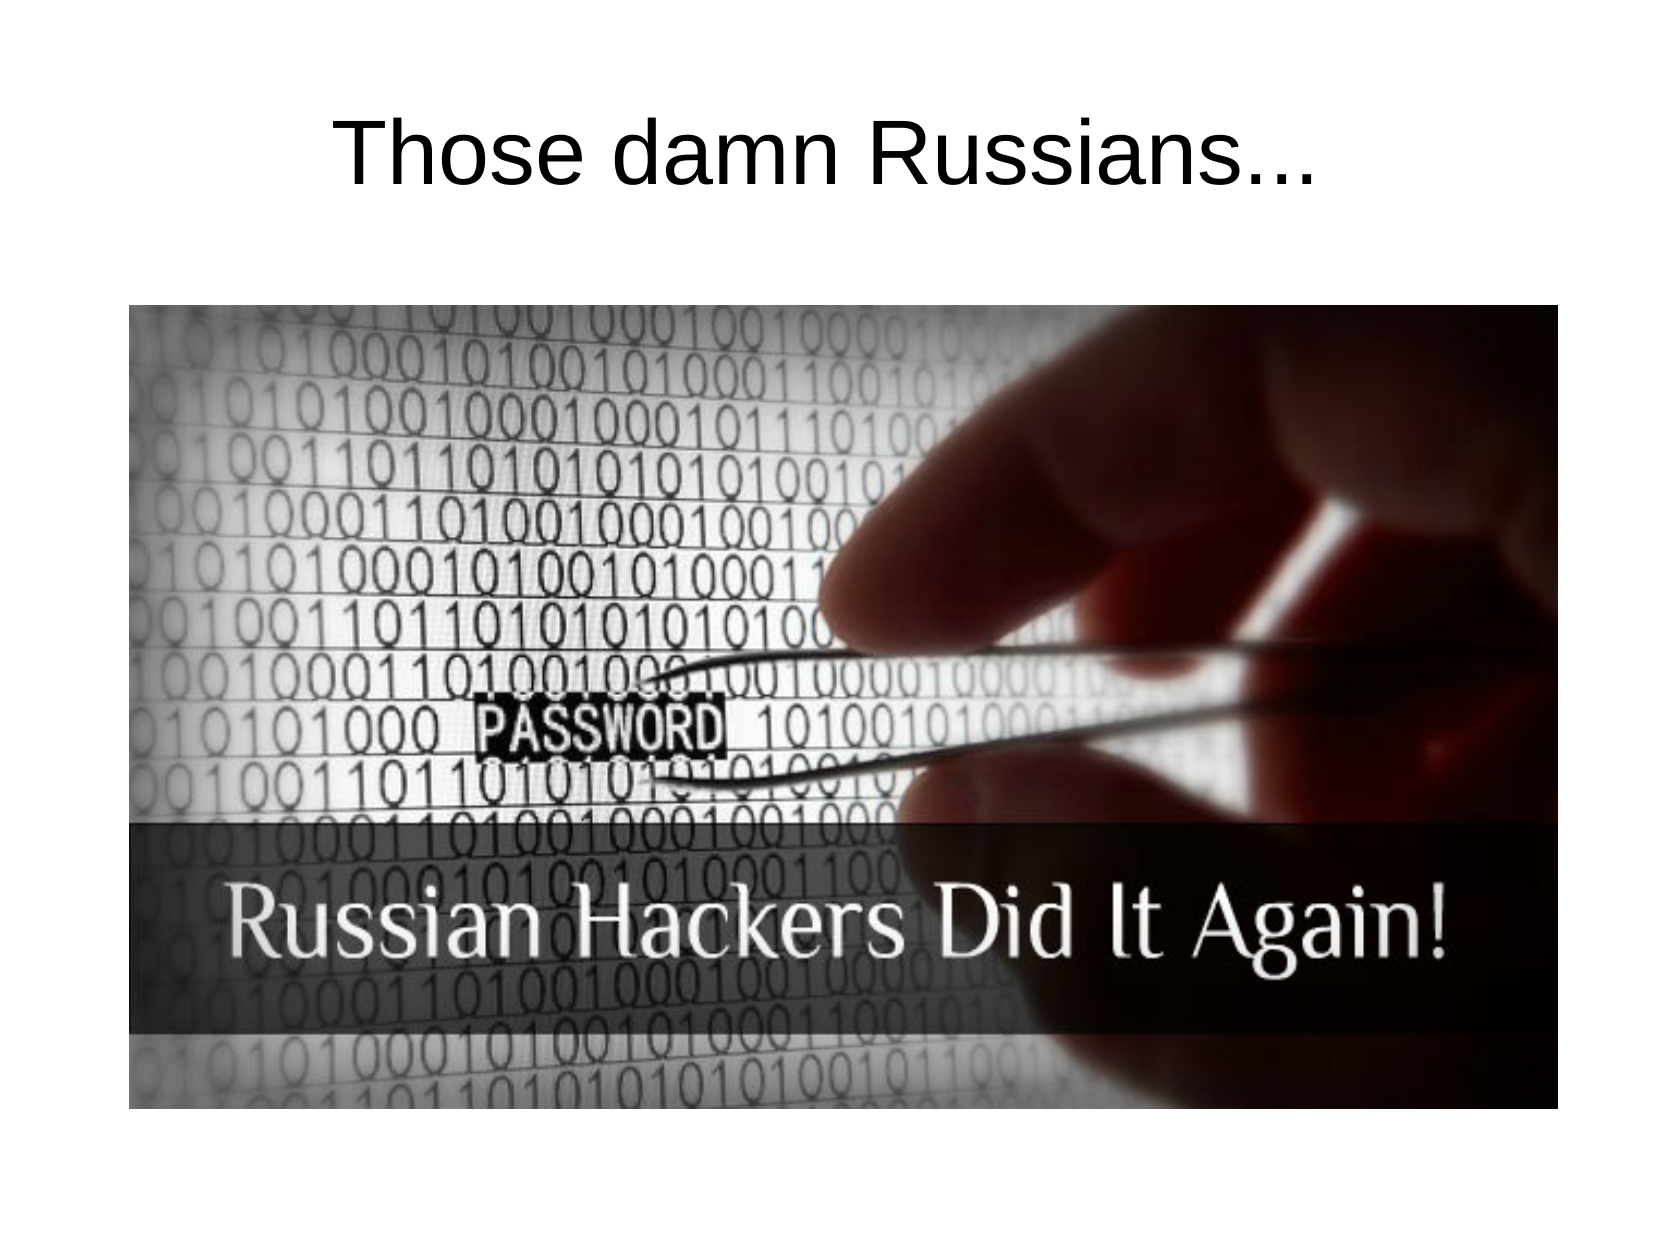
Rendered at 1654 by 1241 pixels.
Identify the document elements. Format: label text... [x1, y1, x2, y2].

title Those damn Russians... [82, 49, 1571, 257]
picture [129, 305, 1558, 1109]
